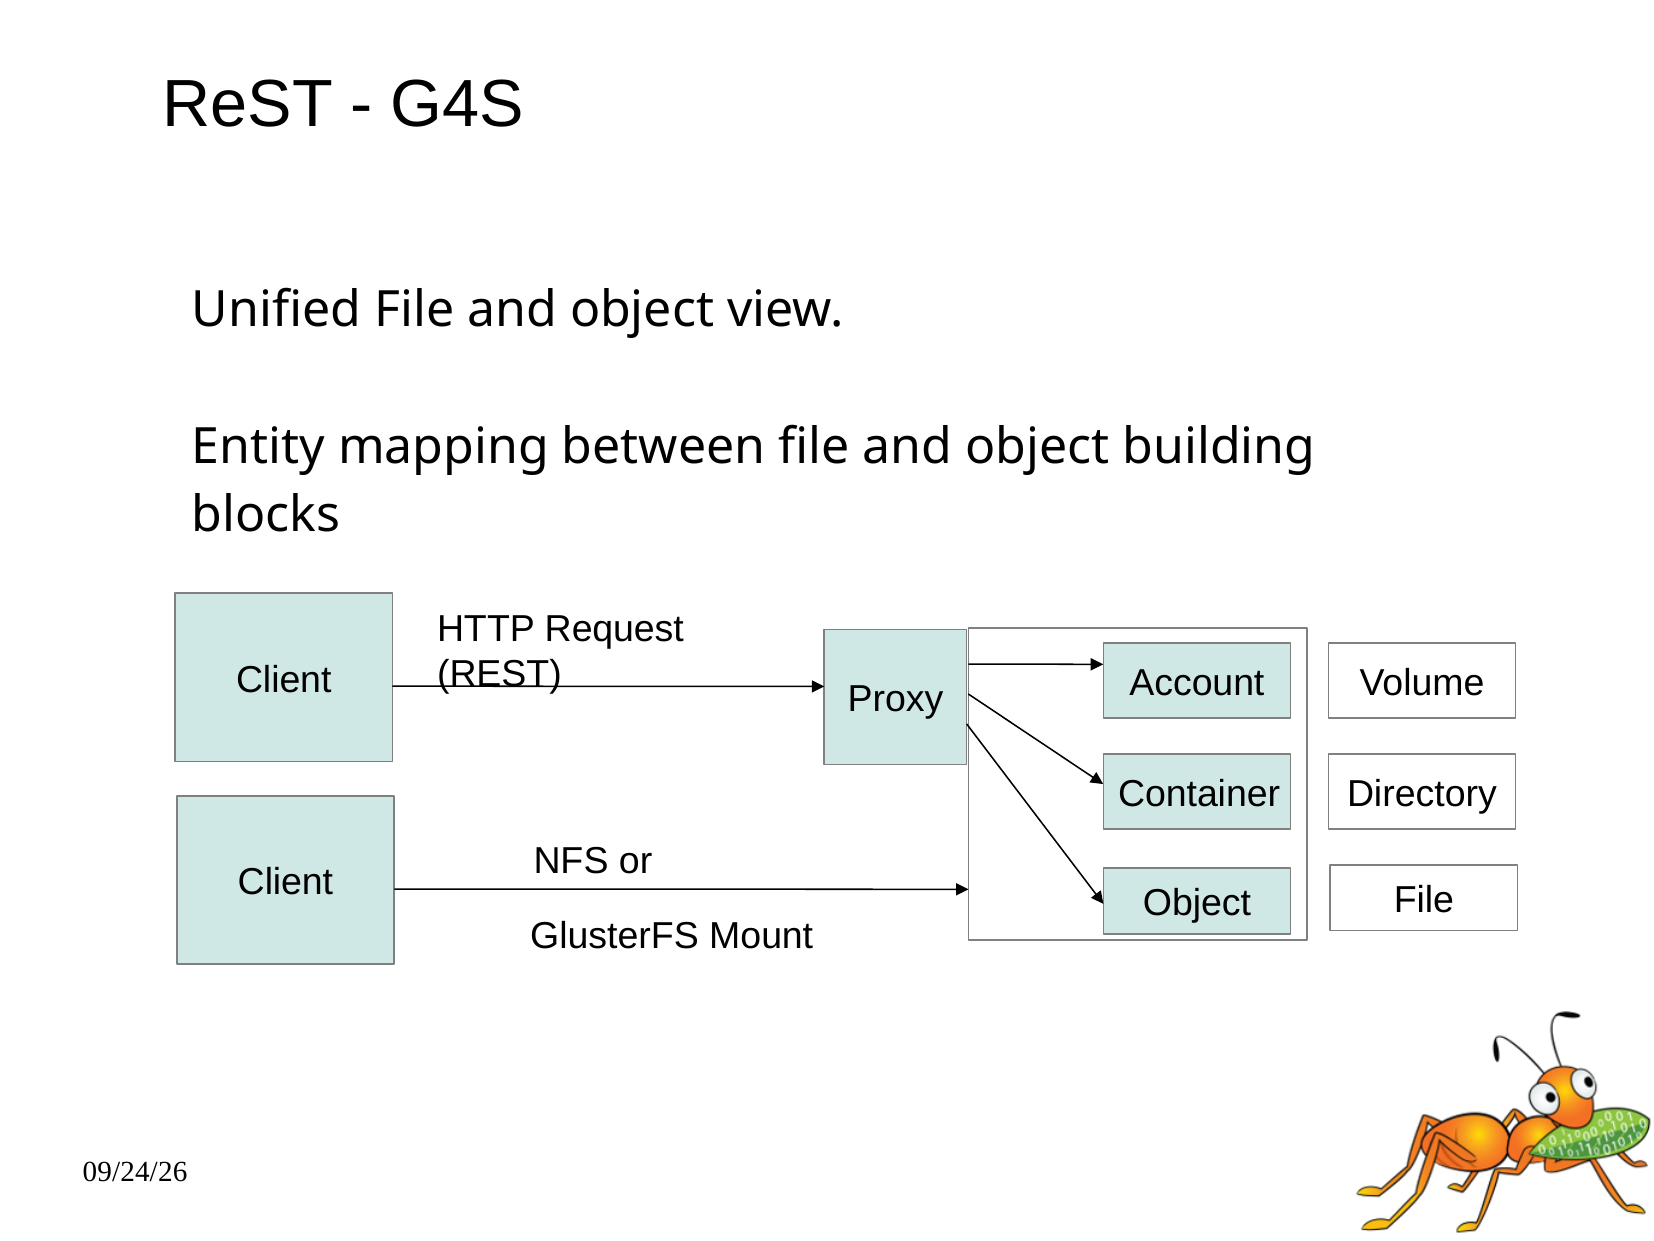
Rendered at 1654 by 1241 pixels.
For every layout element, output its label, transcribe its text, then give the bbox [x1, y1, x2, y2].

text_box HTTP Request (REST) [422, 596, 708, 654]
text_box Object [1103, 867, 1291, 934]
text_box Directory [1328, 753, 1516, 829]
text_box Volume [1328, 642, 1516, 718]
text_box Container [1103, 753, 1291, 829]
text_box Client [176, 795, 395, 965]
picture [1353, 1009, 1654, 1235]
text_box GlusterFS Mount [515, 903, 891, 961]
text_box File [1330, 864, 1518, 931]
text_box Proxy [824, 629, 967, 765]
text_box ReST - G4S [147, 59, 1418, 149]
text_box Client [175, 593, 393, 762]
text_box Account [1103, 642, 1291, 718]
text_box NFS or [518, 828, 804, 886]
text_box Unified File and object view. Entity mapping between file and object building blocks [177, 265, 1447, 591]
